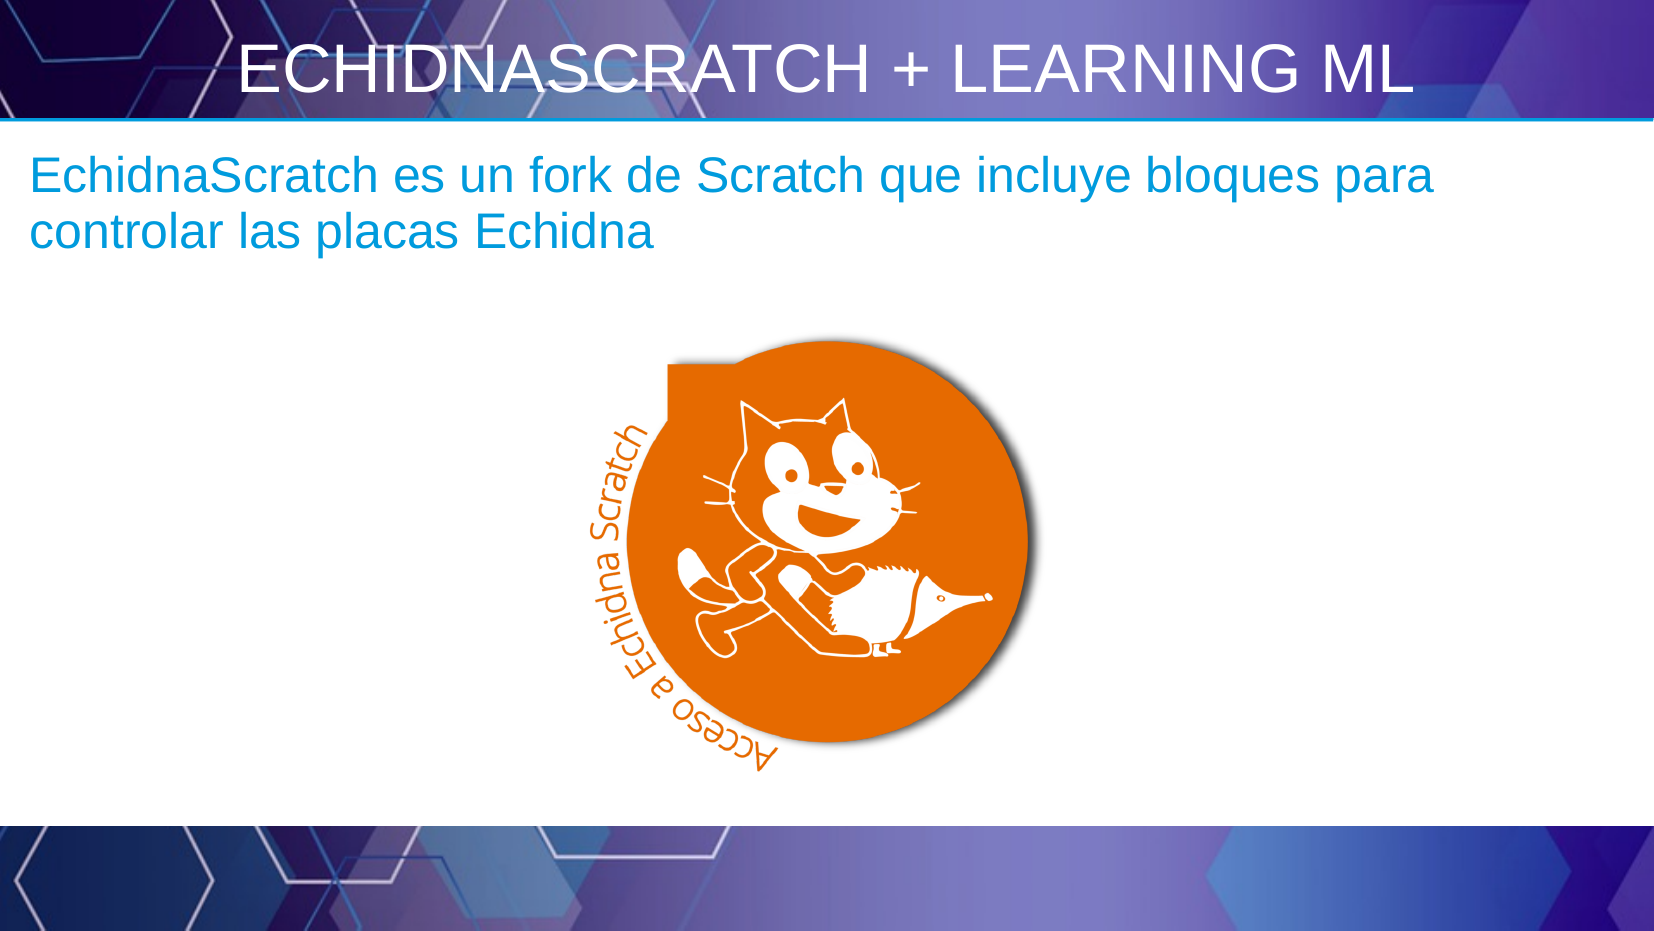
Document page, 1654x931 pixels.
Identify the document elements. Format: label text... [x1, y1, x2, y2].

title ECHIDNASCRATCH + LEARNING ML [59, 29, 1595, 108]
list EchidnaScratch es un fork de Scratch que incluye bloques para controlar las placas Echidna [29, 147, 1595, 739]
picture [561, 295, 1093, 788]
picture [0, 826, 1654, 931]
picture [0, 0, 1654, 117]
